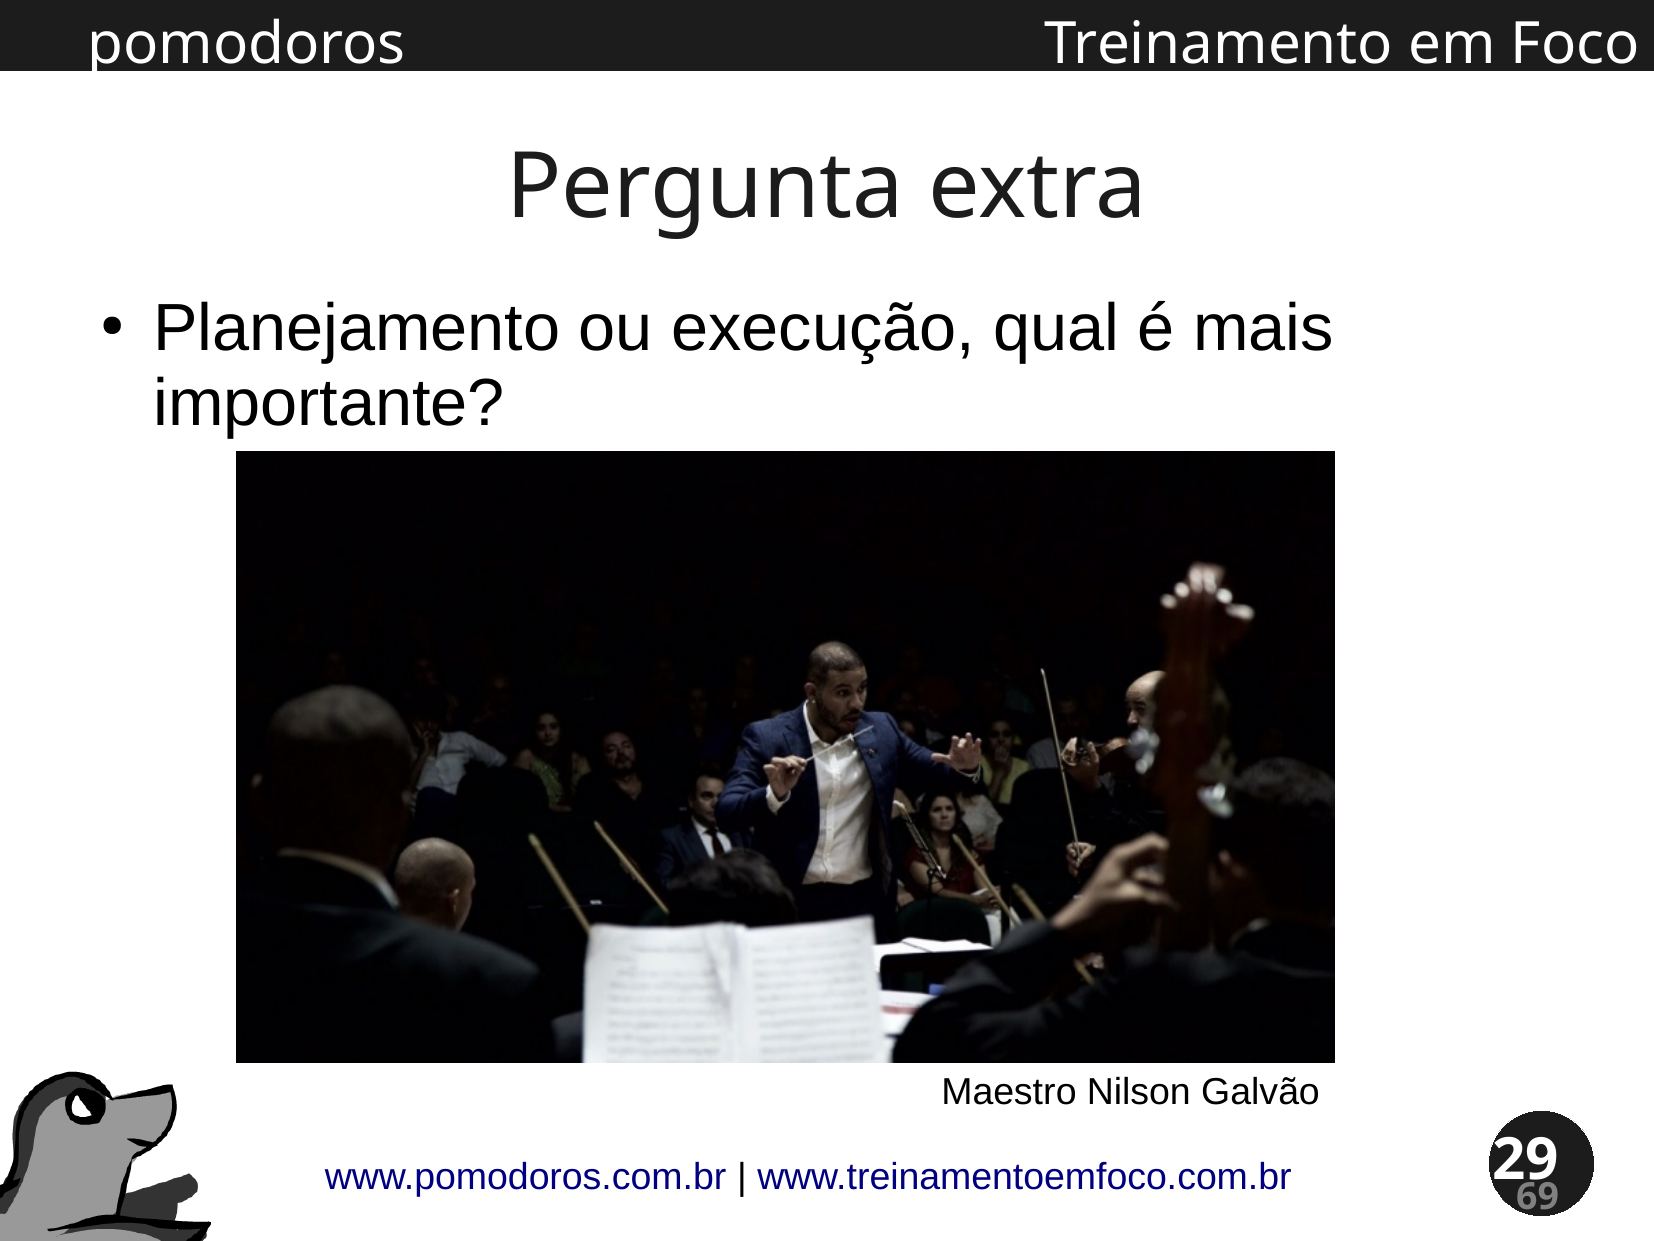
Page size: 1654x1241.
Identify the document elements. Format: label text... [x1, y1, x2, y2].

title Pergunta extra [82, 78, 1571, 287]
list Planejamento ou execução, qual é mais importante? [82, 290, 1571, 1010]
text_box Maestro Nilson Galvão [891, 1062, 1335, 1120]
picture [0, 451, 1335, 1241]
